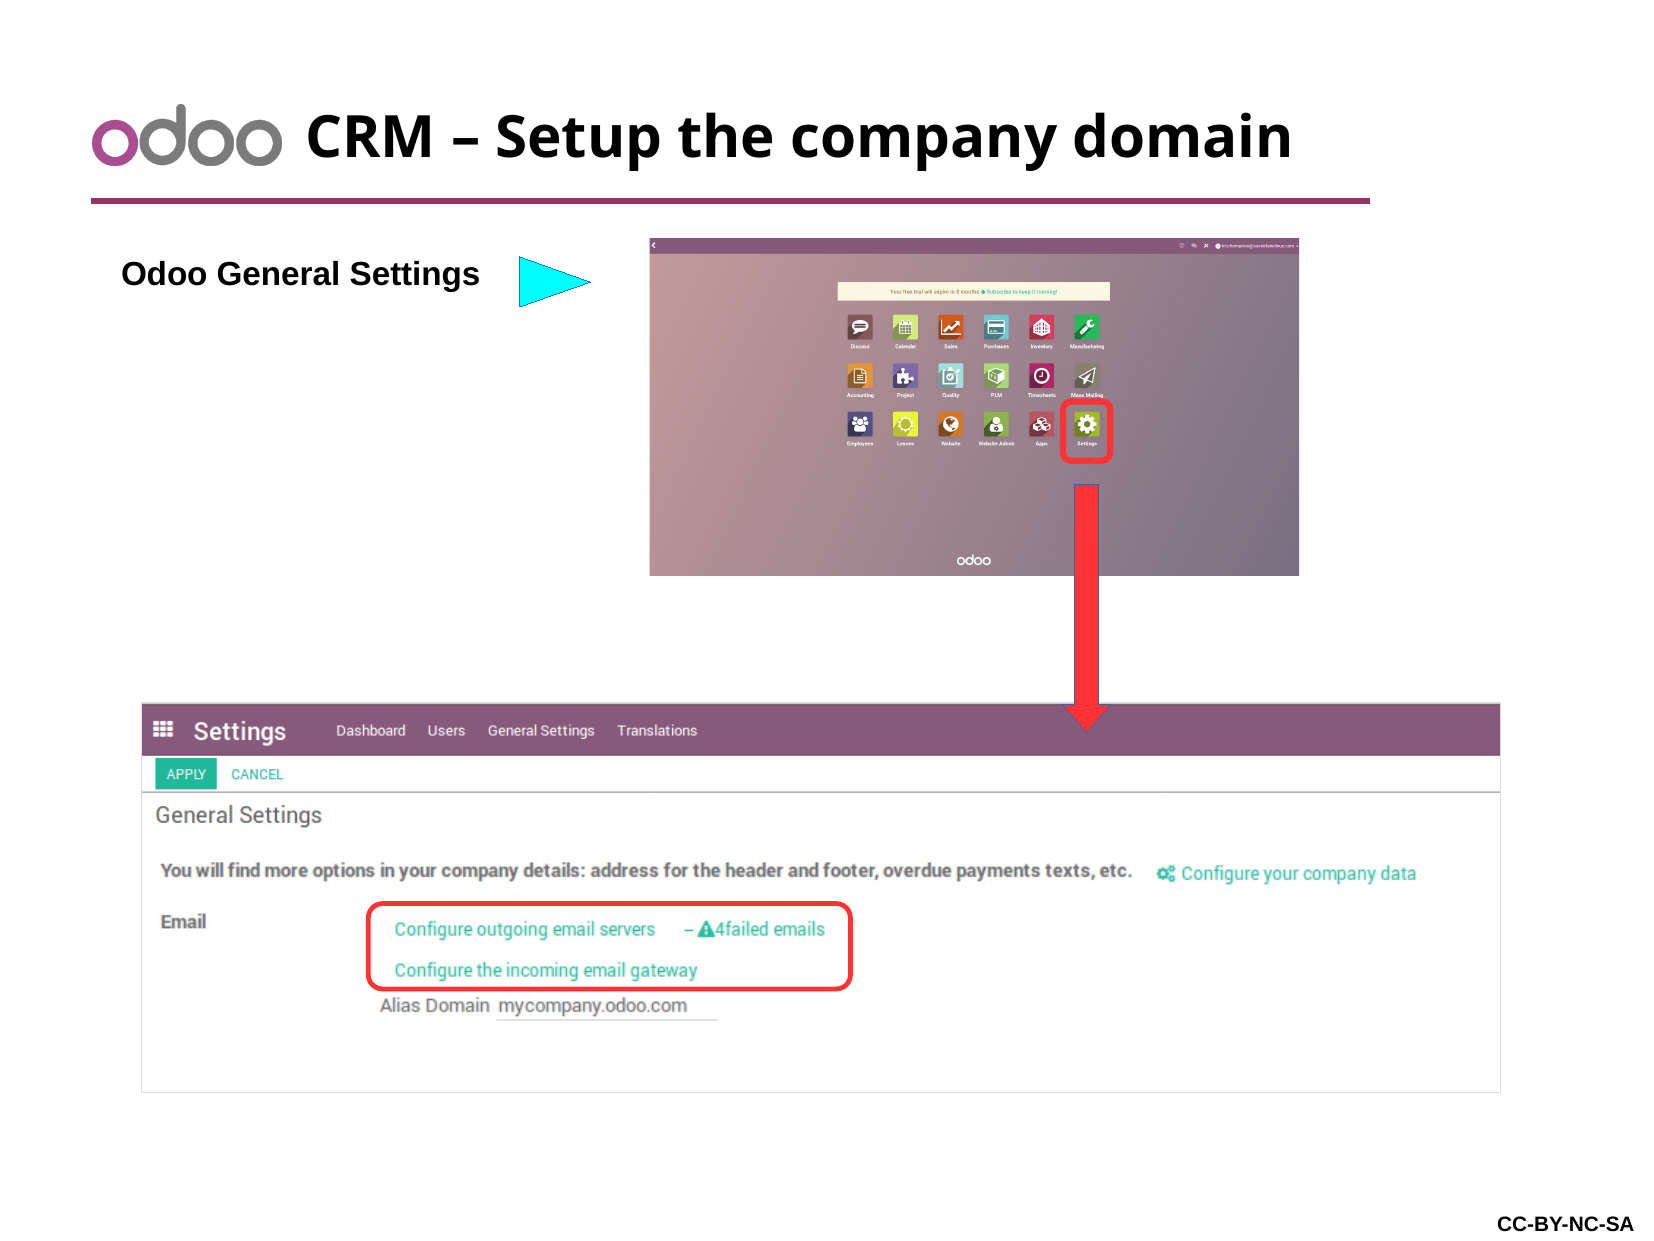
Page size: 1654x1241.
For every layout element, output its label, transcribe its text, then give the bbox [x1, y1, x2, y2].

picture [92, 104, 282, 166]
text_box [141, 484, 1501, 1093]
picture [649, 238, 1300, 576]
text_box [519, 256, 591, 307]
text_box [1062, 401, 1111, 461]
text_box CC-BY-NC-SA [1482, 1204, 1654, 1241]
text_box Odoo General Settings [70, 248, 1512, 1138]
title CRM – Setup the company domain [305, 31, 1568, 239]
